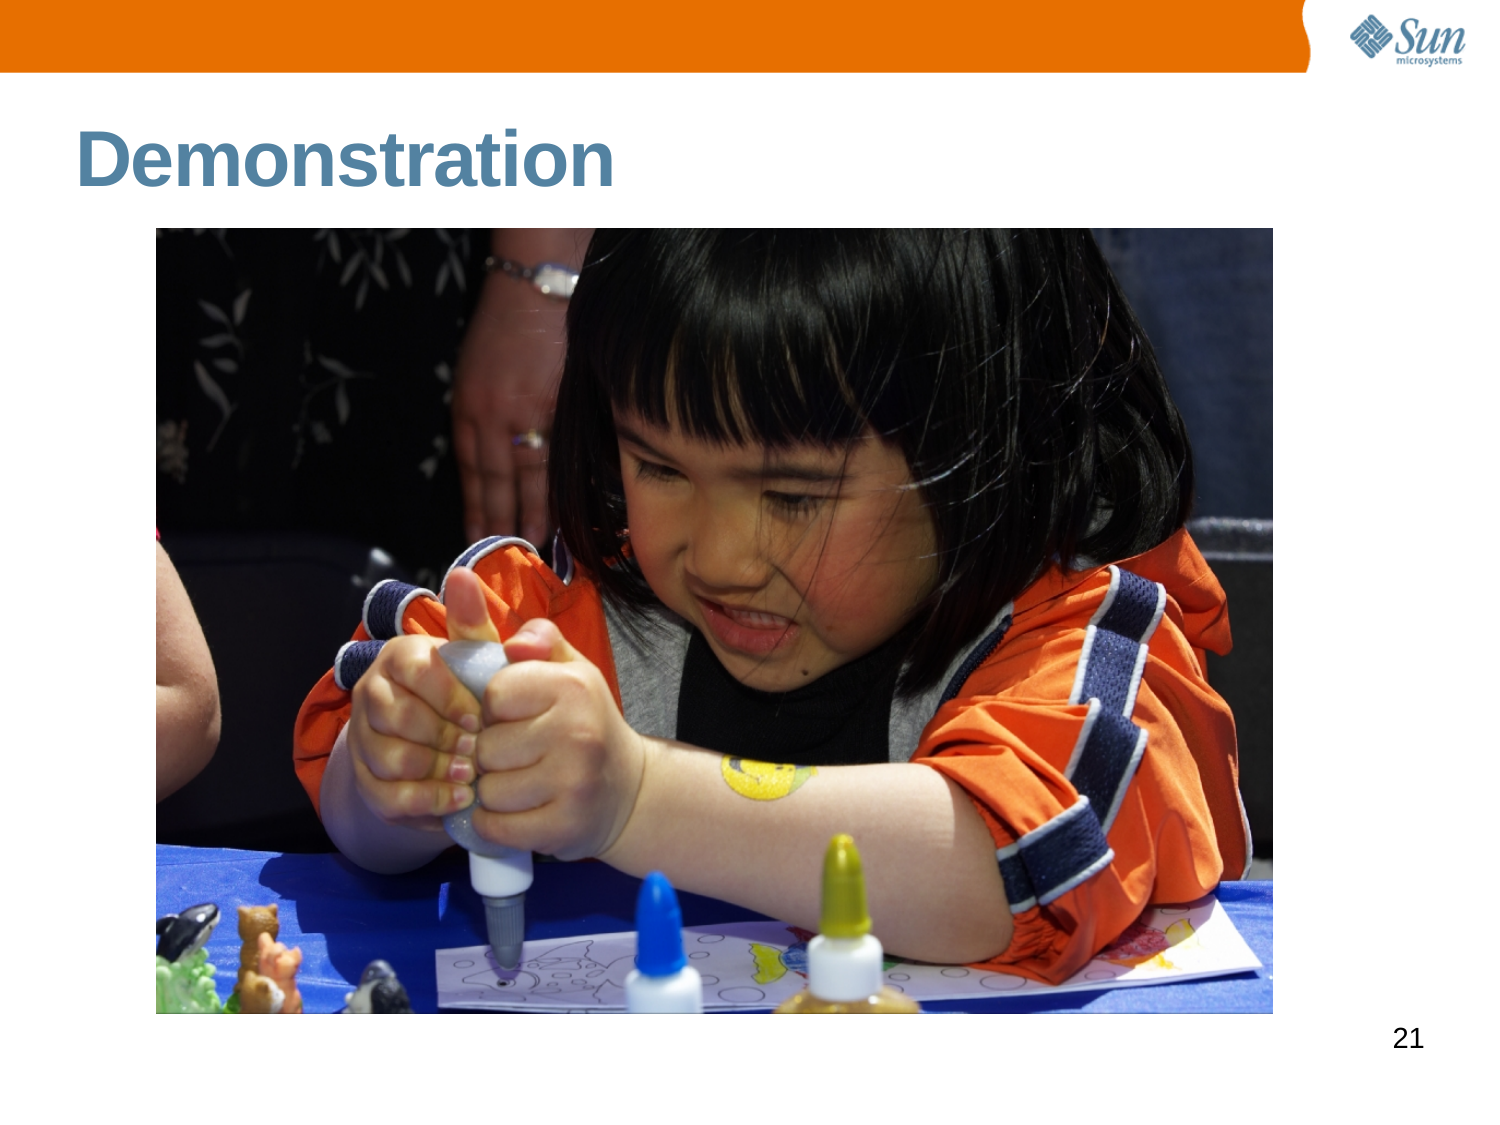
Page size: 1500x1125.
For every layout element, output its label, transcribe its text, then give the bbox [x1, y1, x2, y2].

picture [0, 0, 1500, 75]
title Demonstration [75, 122, 1438, 228]
picture [156, 228, 1273, 1014]
